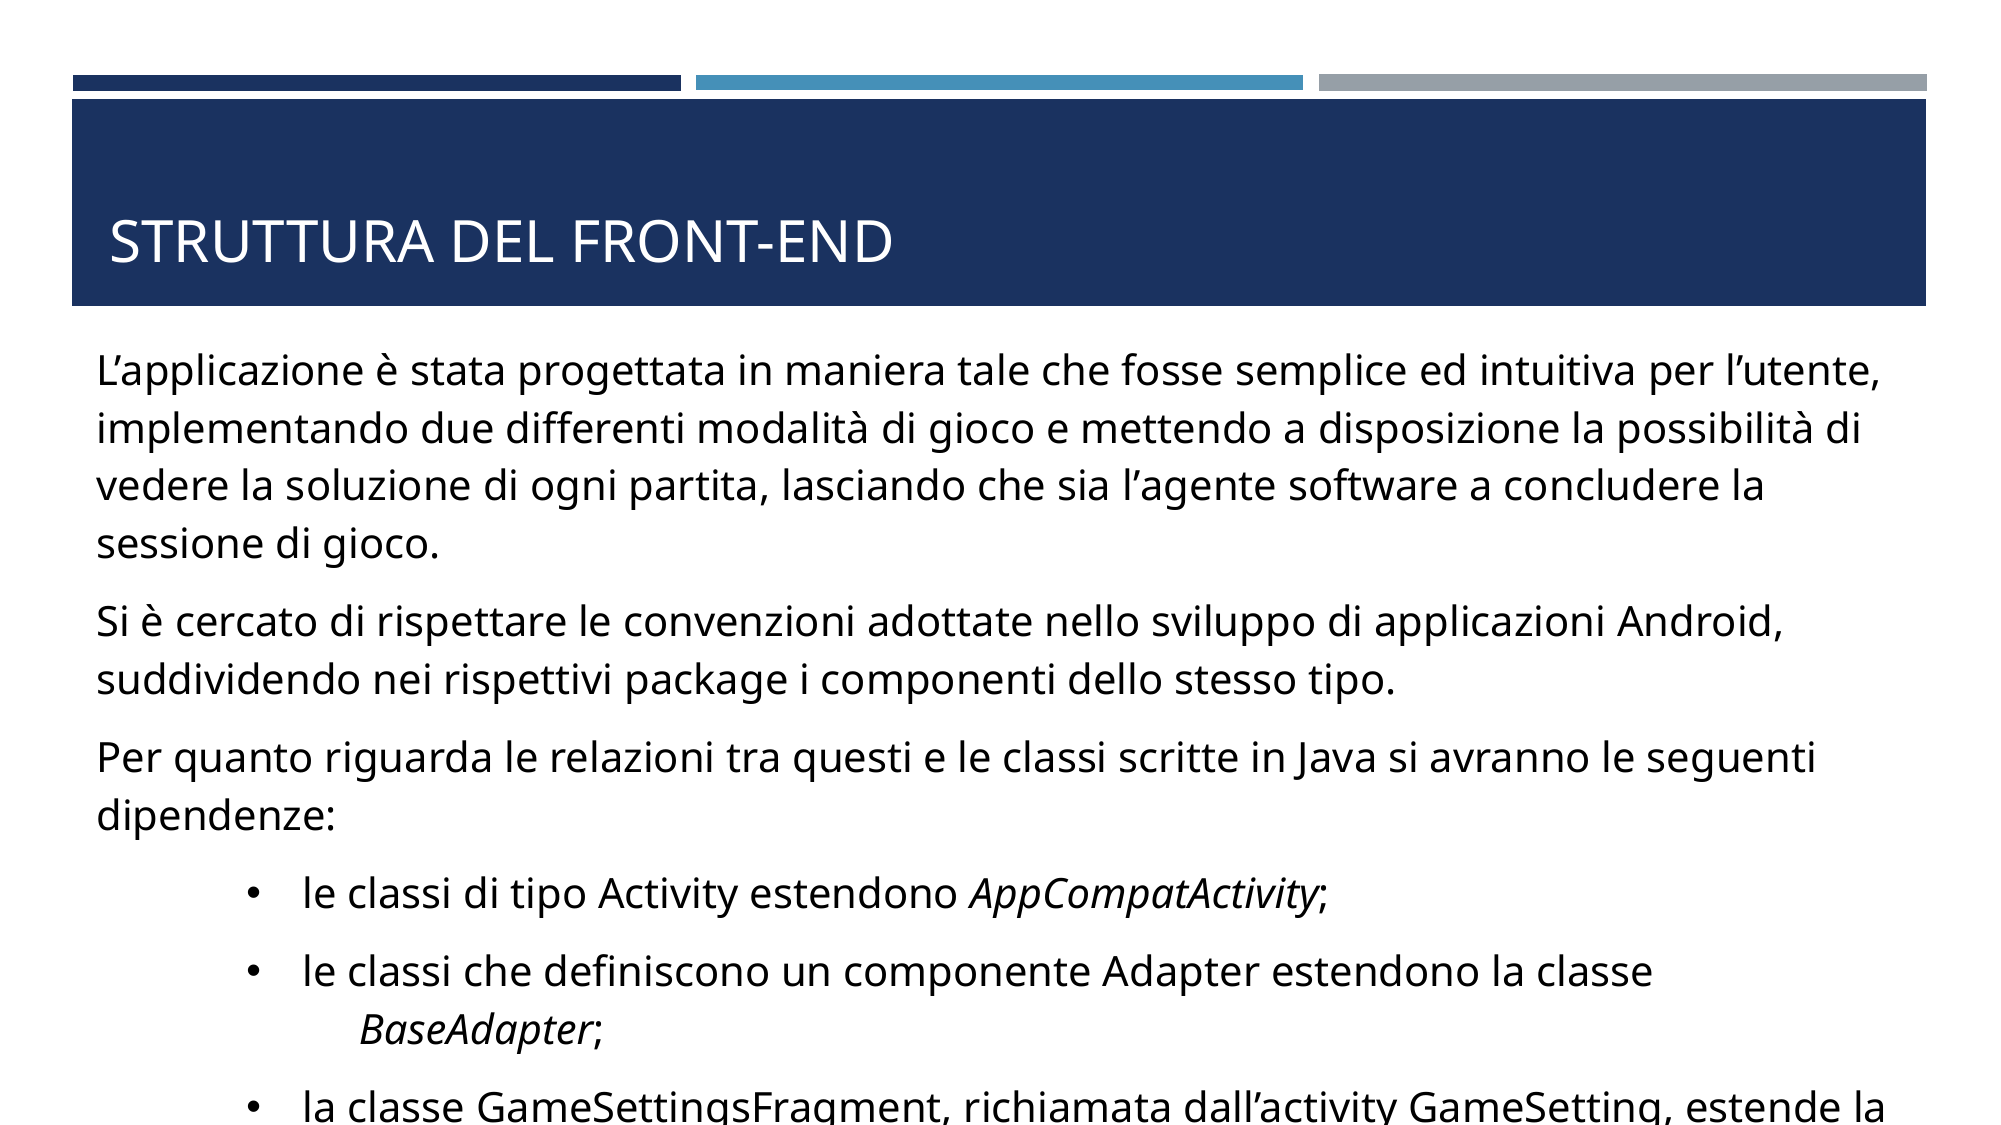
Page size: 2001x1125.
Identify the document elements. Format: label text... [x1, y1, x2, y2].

title Struttura del front-end [94, 119, 1904, 282]
text_box L’applicazione è stata progettata in maniera tale che fosse semplice ed intuitiva per l’utente, implementando due differenti modalità di gioco e mettendo a disposizione la possibilità di vedere la soluzione di ogni partita, lasciando che sia l’agente software a concludere la sessione di gioco. Si è cercato di rispettare le convenzioni adottate nello sviluppo di applicazioni Android, suddividendo nei rispettivi package i componenti dello stesso tipo. Per quanto riguarda le relazioni tra questi e le classi scritte in Java si avranno le seguenti dipendenze: le classi di tipo Activity estendono AppCompatActivity; le classi che definiscono un componente Adapter estendono la classe BaseAdapter; la classe GameSettingsFragment, richiamata dall’activity GameSetting, estende la classe astratta PreferenceFragmentCompat; la classe TypeWriter, scritta per realizzare un testo animato, estende la classe AppCompatTextView; [81, 328, 1917, 1105]
